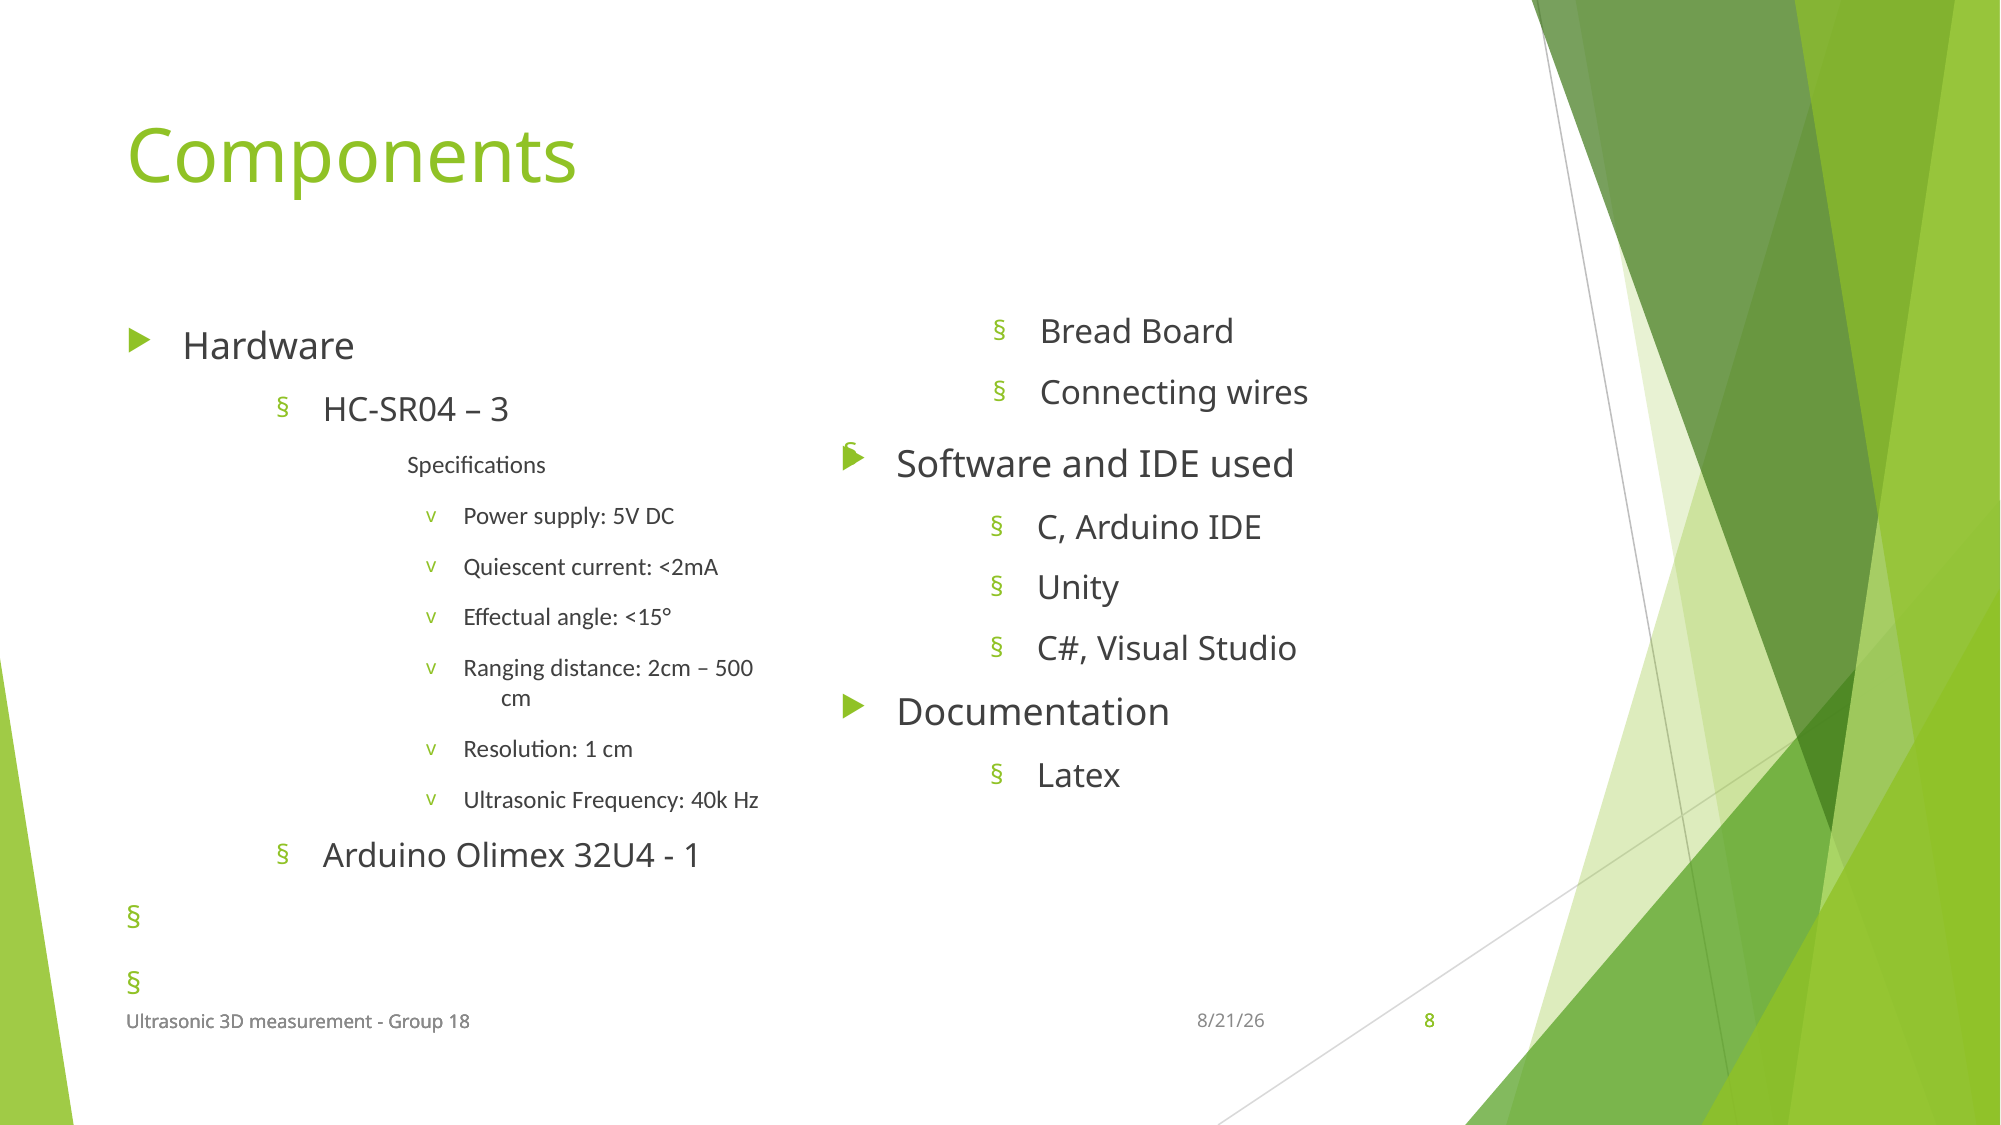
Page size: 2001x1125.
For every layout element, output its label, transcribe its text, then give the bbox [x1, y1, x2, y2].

text_box [1409, 991, 1522, 1051]
text_box Ultrasonic 3D measurement - Group 18 [111, 991, 1145, 1051]
text_box 2/5/2019 [1181, 991, 1332, 1051]
list Software and IDE used C, Arduino IDE Unity C#, Visual Studio Documentation Latex [825, 432, 1512, 1070]
title Components [111, 99, 1522, 317]
list Hardware HC-SR04 – 3 Specifications Power supply: 5V DC Quiescent current: <2mA Effectual angle: <15° Ranging distance: 2cm – 500 cm Resolution: 1 cm Ultrasonic Frequency: 40k Hz Arduino Olimex 32U4 - 1 [111, 314, 798, 952]
text_box Bread Board Connecting wires [827, 302, 1515, 480]
